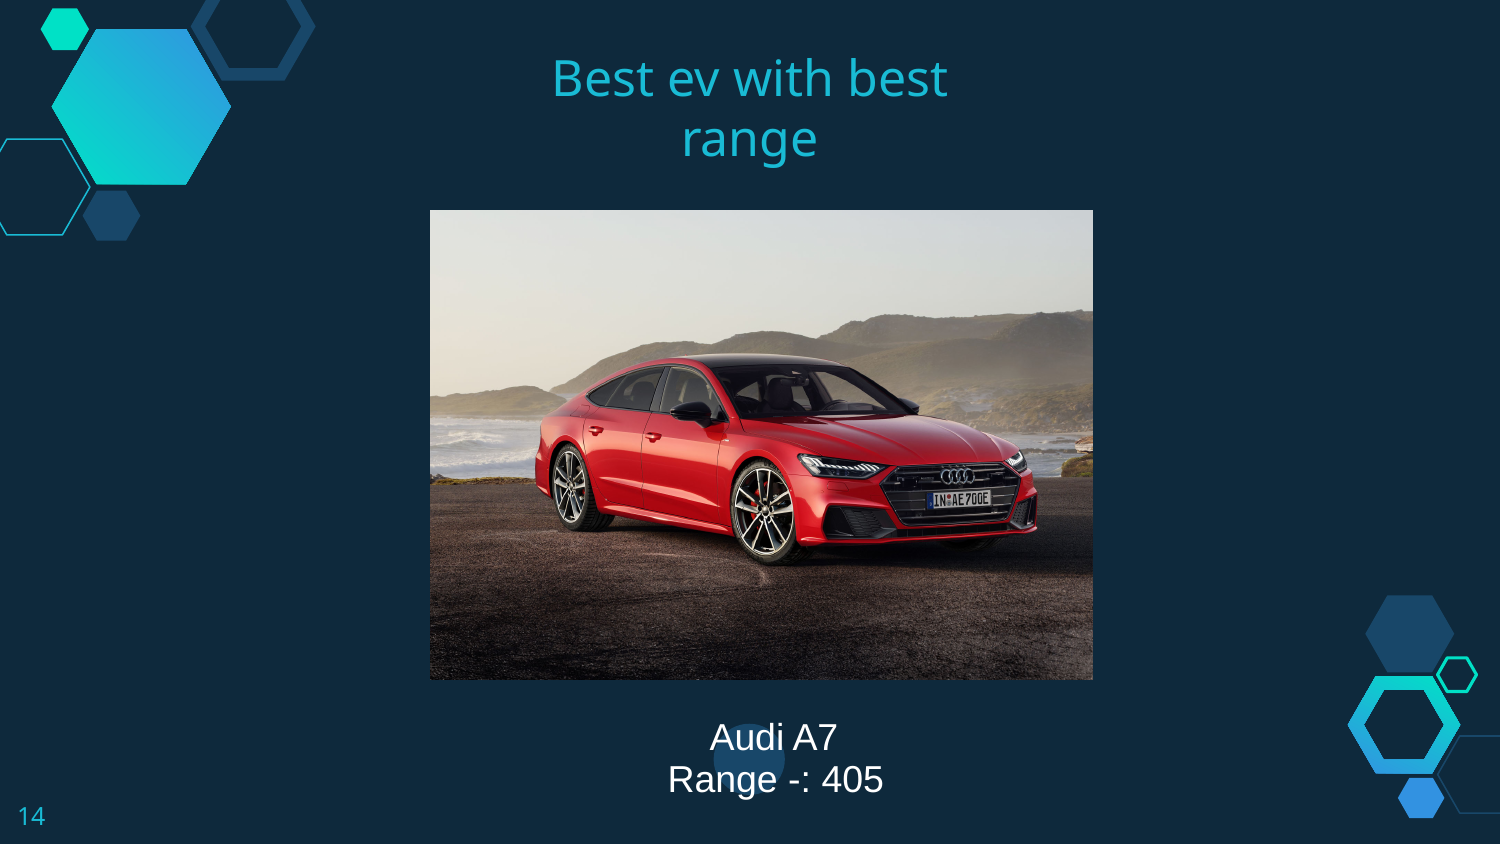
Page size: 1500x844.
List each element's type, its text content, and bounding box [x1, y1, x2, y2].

title Best ev with best range [509, 75, 991, 182]
slide_number <number> [2, 785, 93, 844]
text_box Audi A7 Range -: 405 [442, 708, 1093, 808]
picture [430, 210, 1093, 680]
